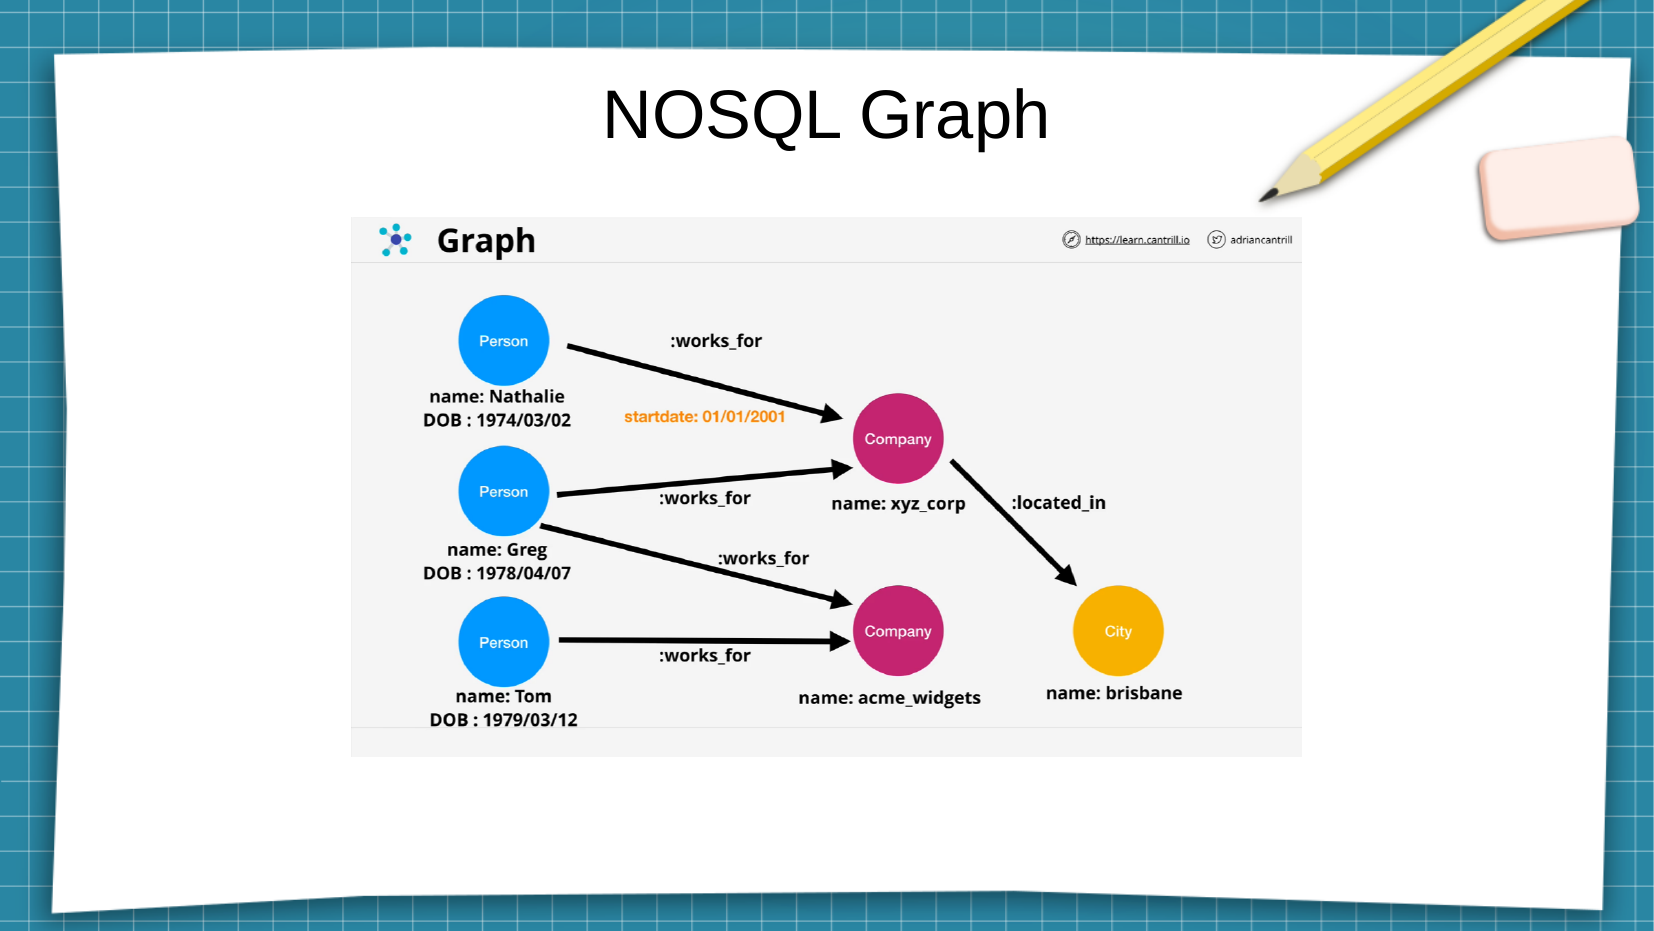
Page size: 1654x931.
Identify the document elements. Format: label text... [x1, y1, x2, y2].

picture [0, 0, 1654, 931]
title NOSQL Graph [82, 37, 1571, 193]
